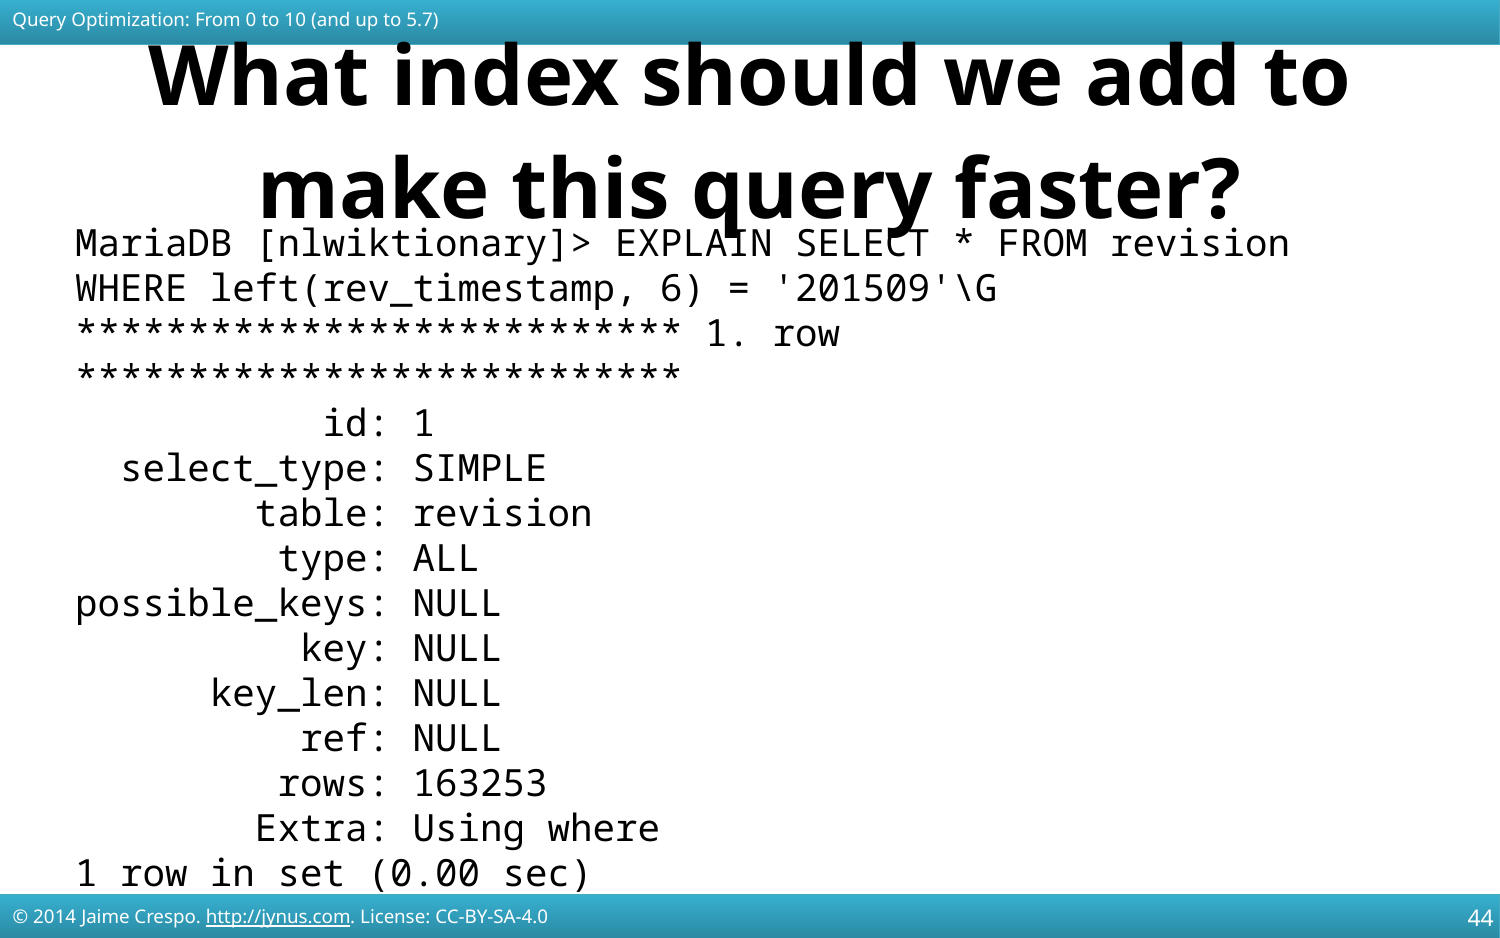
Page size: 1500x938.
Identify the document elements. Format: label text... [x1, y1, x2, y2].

title What index should we add to make this query faster? [75, 36, 1425, 218]
slide_number [1389, 896, 1490, 935]
list MariaDB [nlwiktionary]> EXPLAIN SELECT * FROM revision WHERE left(rev_timestamp, 6) = '201509'\G *************************** 1. row *************************** id: 1 select_type: SIMPLE table: revision type: ALL possible_keys: NULL key: NULL key_len: NULL ref: NULL rows: 163253 Extra: Using where 1 row in set (0.00 sec) [75, 218, 1425, 876]
